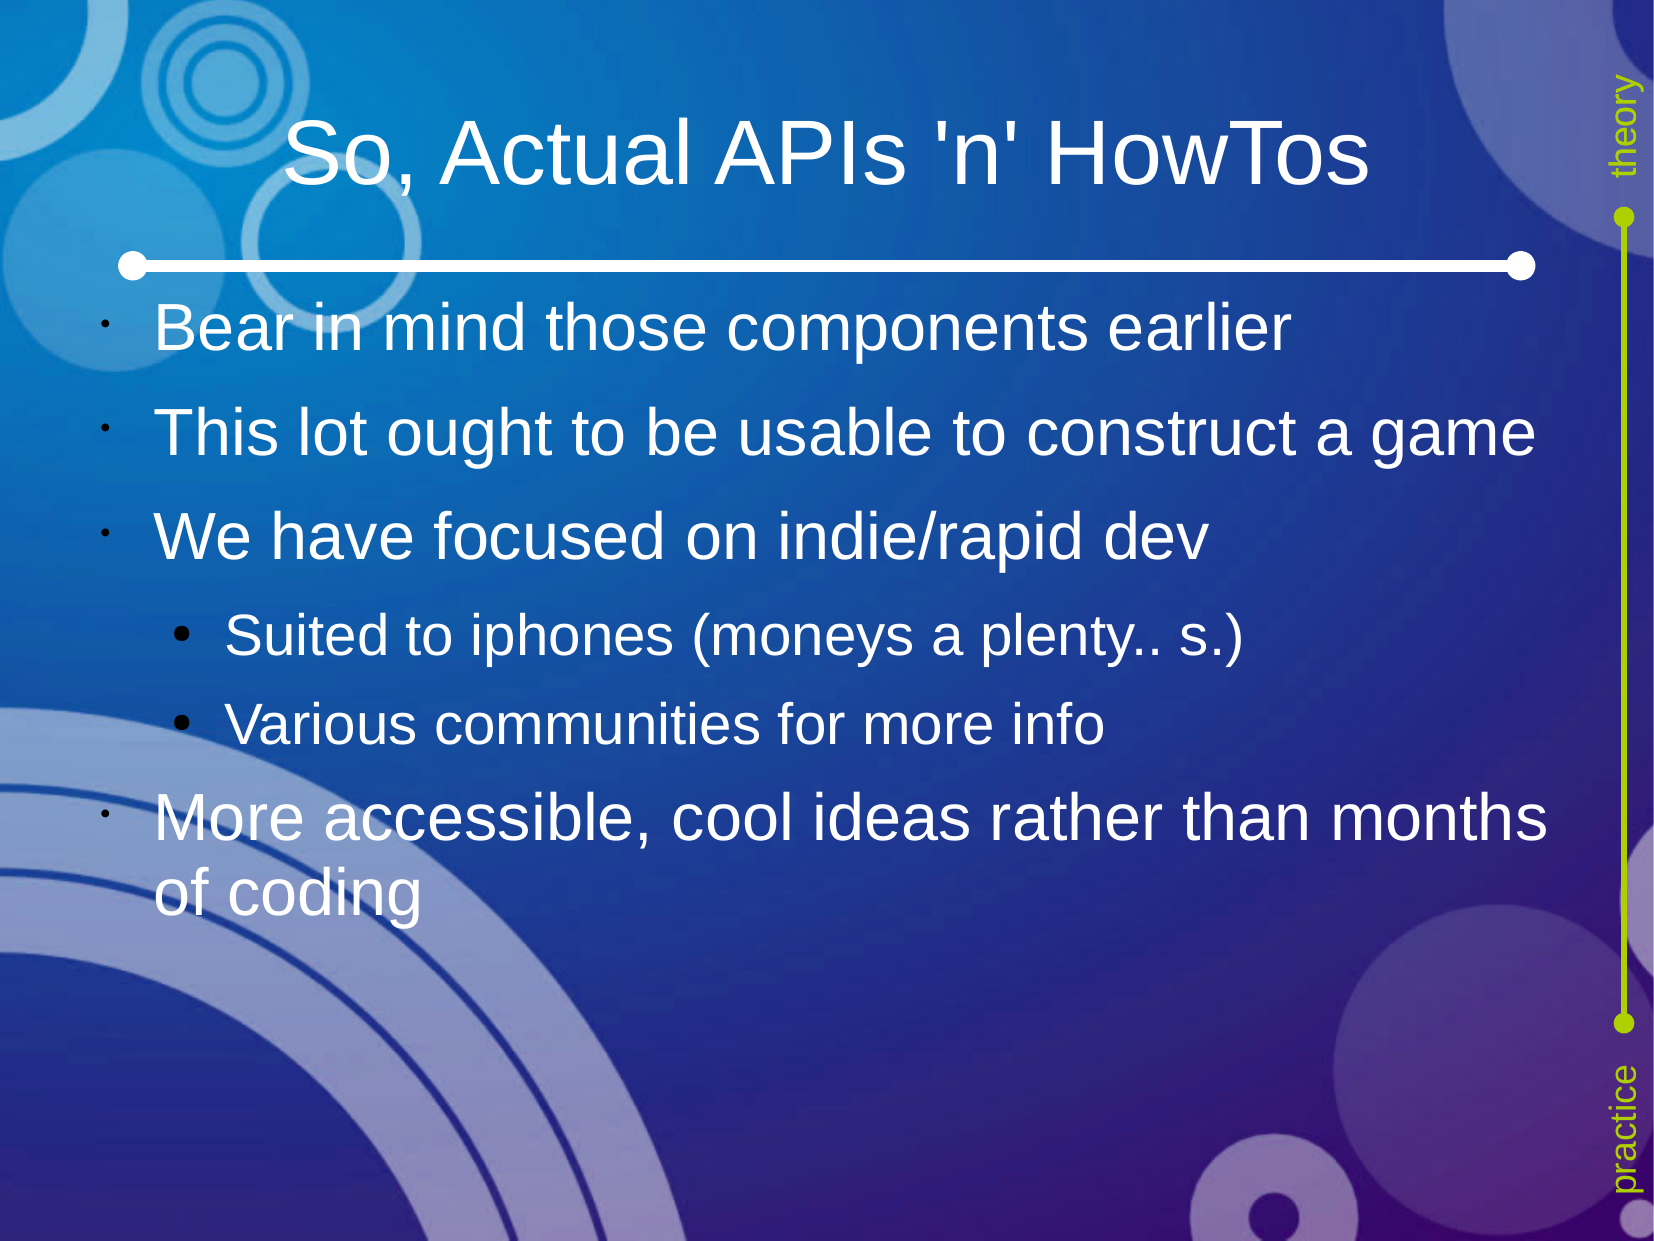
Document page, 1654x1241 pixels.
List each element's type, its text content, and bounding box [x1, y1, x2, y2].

title So, Actual APIs 'n' HowTos [82, 56, 1571, 250]
list Bear in mind those components earlier This lot ought to be usable to construct a game We have focused on indie/rapid dev Suited to iphones (moneys a plenty.. s.) Various communities for more info More accessible, cool ideas rather than months of coding [82, 290, 1571, 1094]
picture [0, 0, 1654, 1241]
